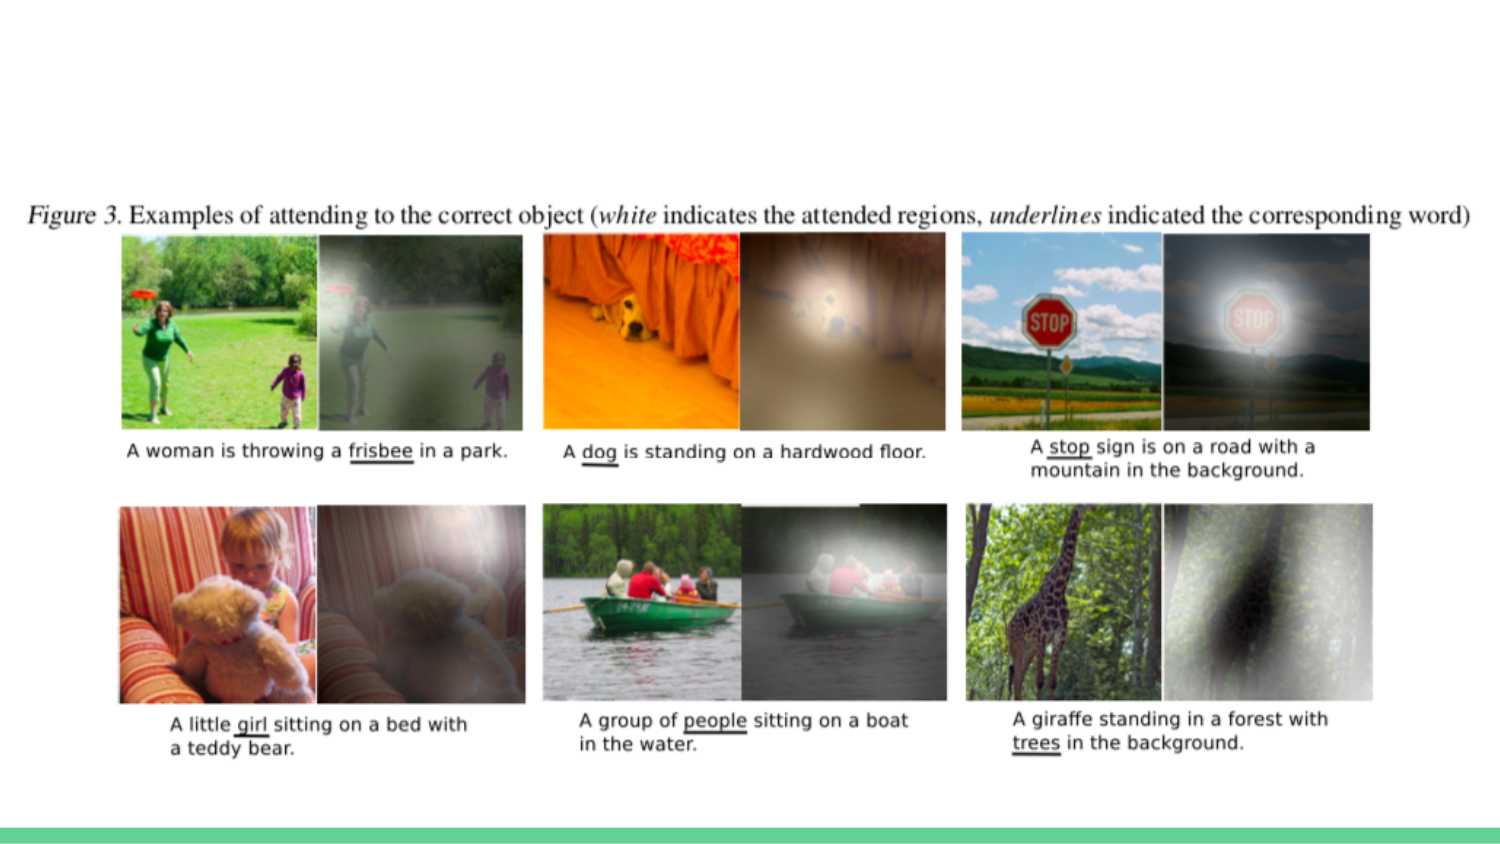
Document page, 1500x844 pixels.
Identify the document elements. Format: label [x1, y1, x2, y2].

picture [24, 191, 1475, 775]
